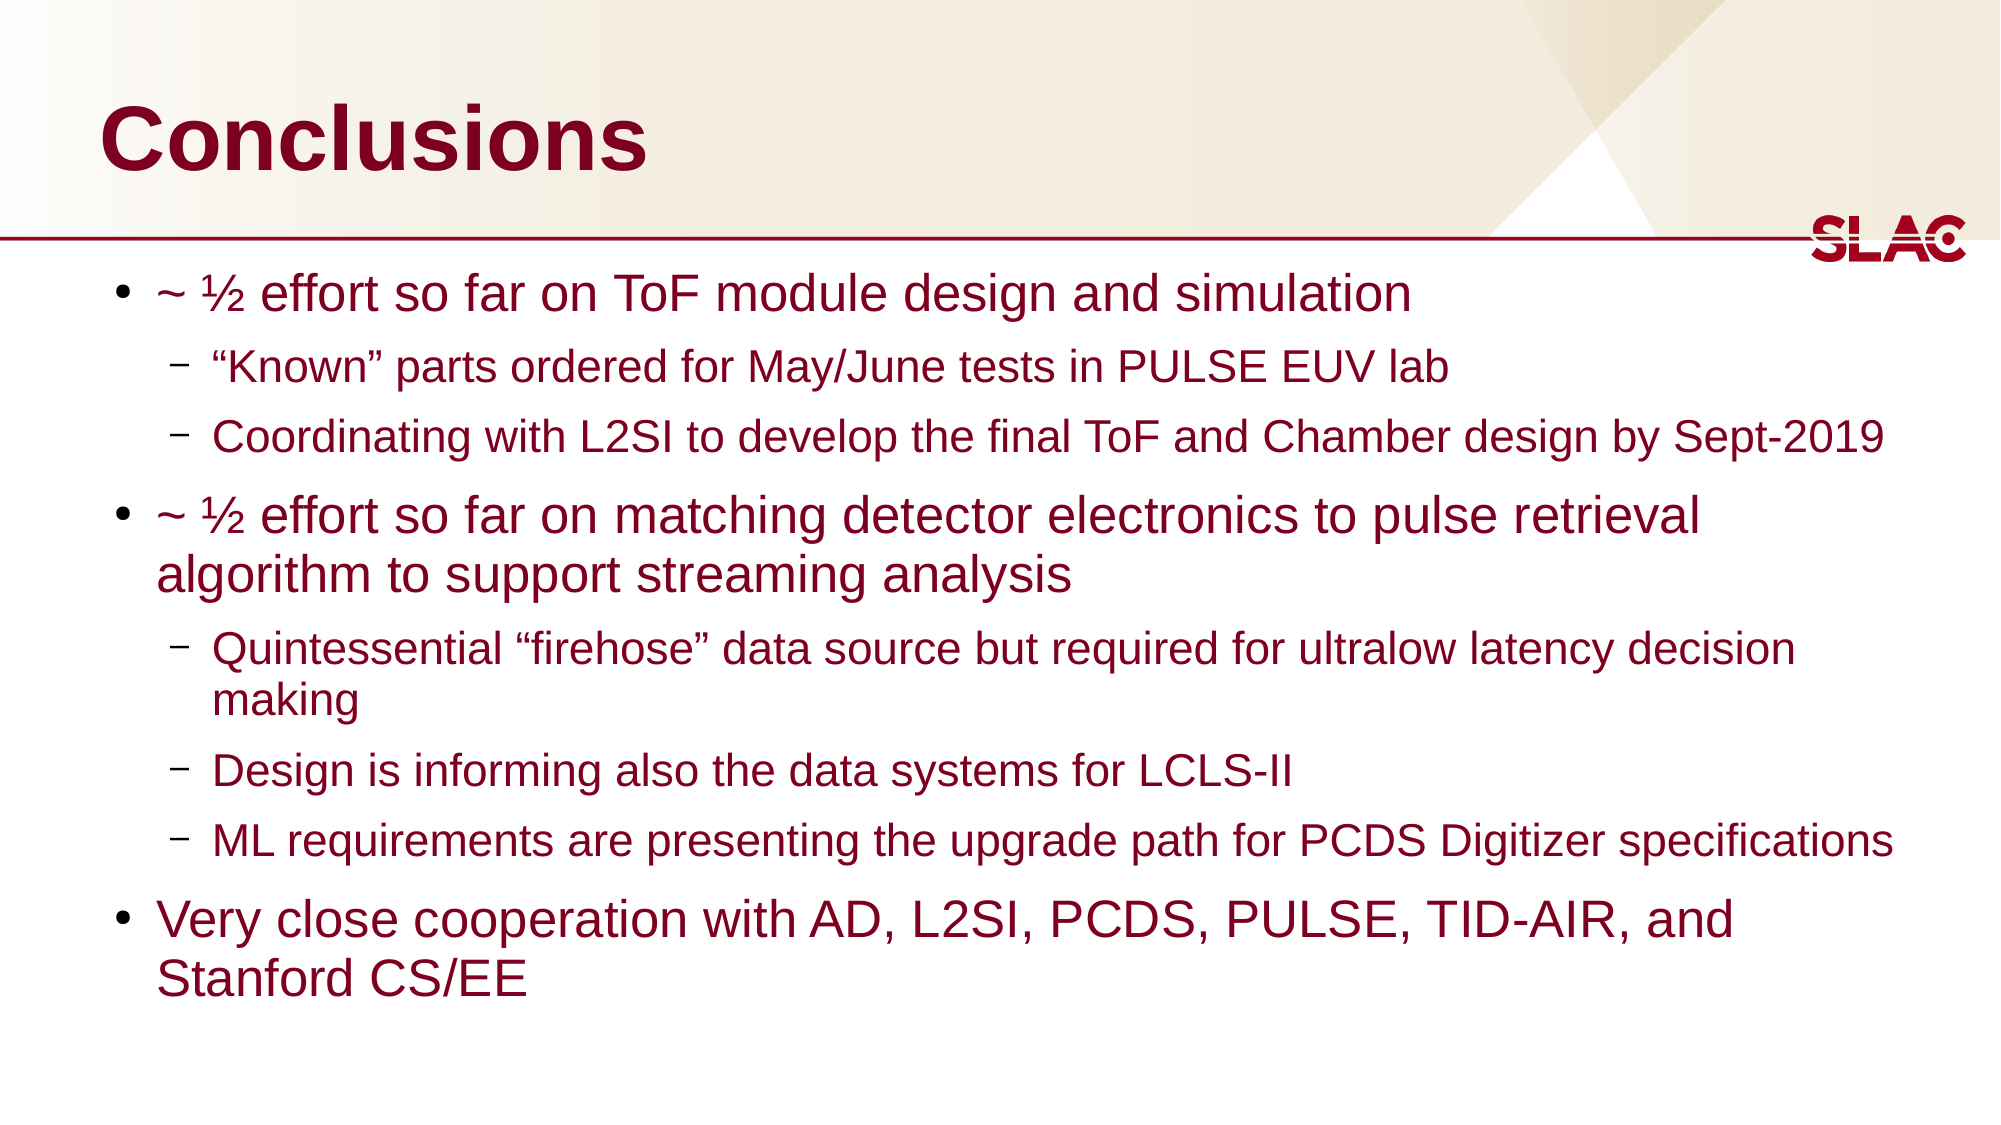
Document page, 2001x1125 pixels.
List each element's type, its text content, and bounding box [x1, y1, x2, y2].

list ~ ½ effort so far on ToF module design and simulation “Known” parts ordered for May/June tests in PULSE EUV lab Coordinating with L2SI to develop the final ToF and Chamber design by Sept-2019 ~ ½ effort so far on matching detector electronics to pulse retrieval algorithm to support streaming analysis Quintessential “firehose” data source but required for ultralow latency decision making Design is informing also the data systems for LCLS-II ML requirements are presenting the upgrade path for PCDS Digitizer specifications Very close cooperation with AD, L2SI, PCDS, PULSE, TID-AIR, and Stanford CS/EE [99, 263, 1900, 1096]
picture [0, 0, 2001, 262]
title Conclusions [99, 44, 1900, 233]
